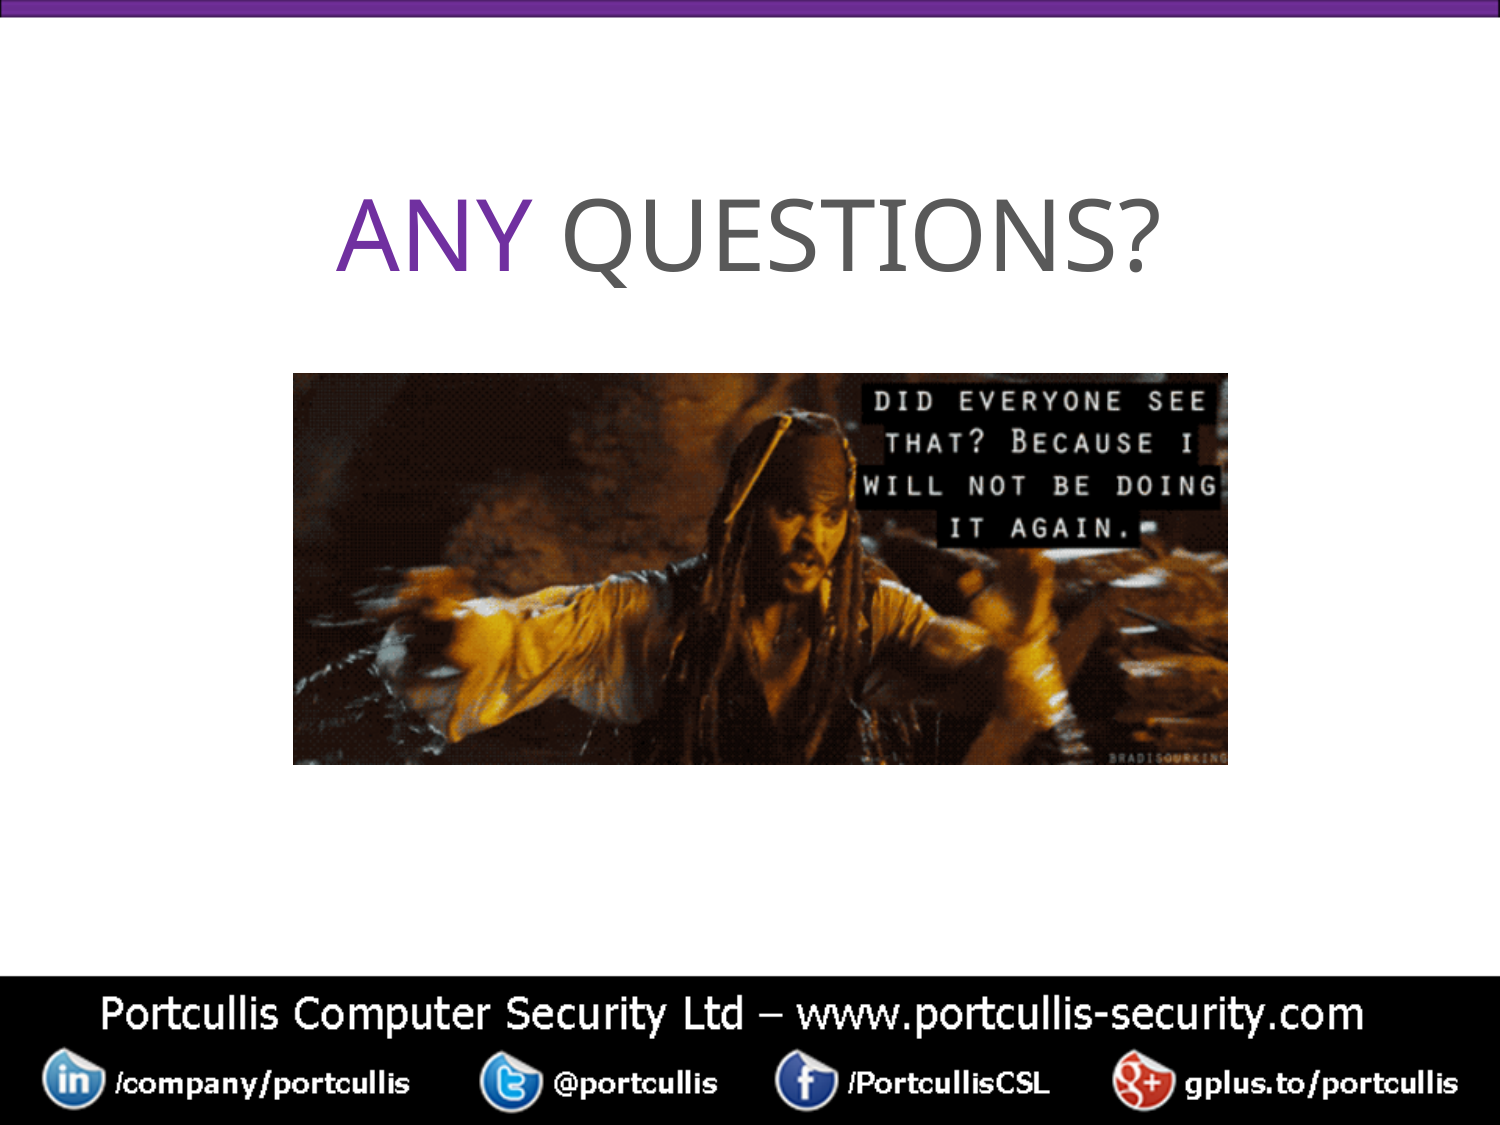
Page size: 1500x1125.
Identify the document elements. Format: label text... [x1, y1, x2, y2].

picture [0, 319, 1500, 1125]
picture [0, 0, 1500, 159]
title ANY QUESTIONS? [0, 159, 1500, 319]
